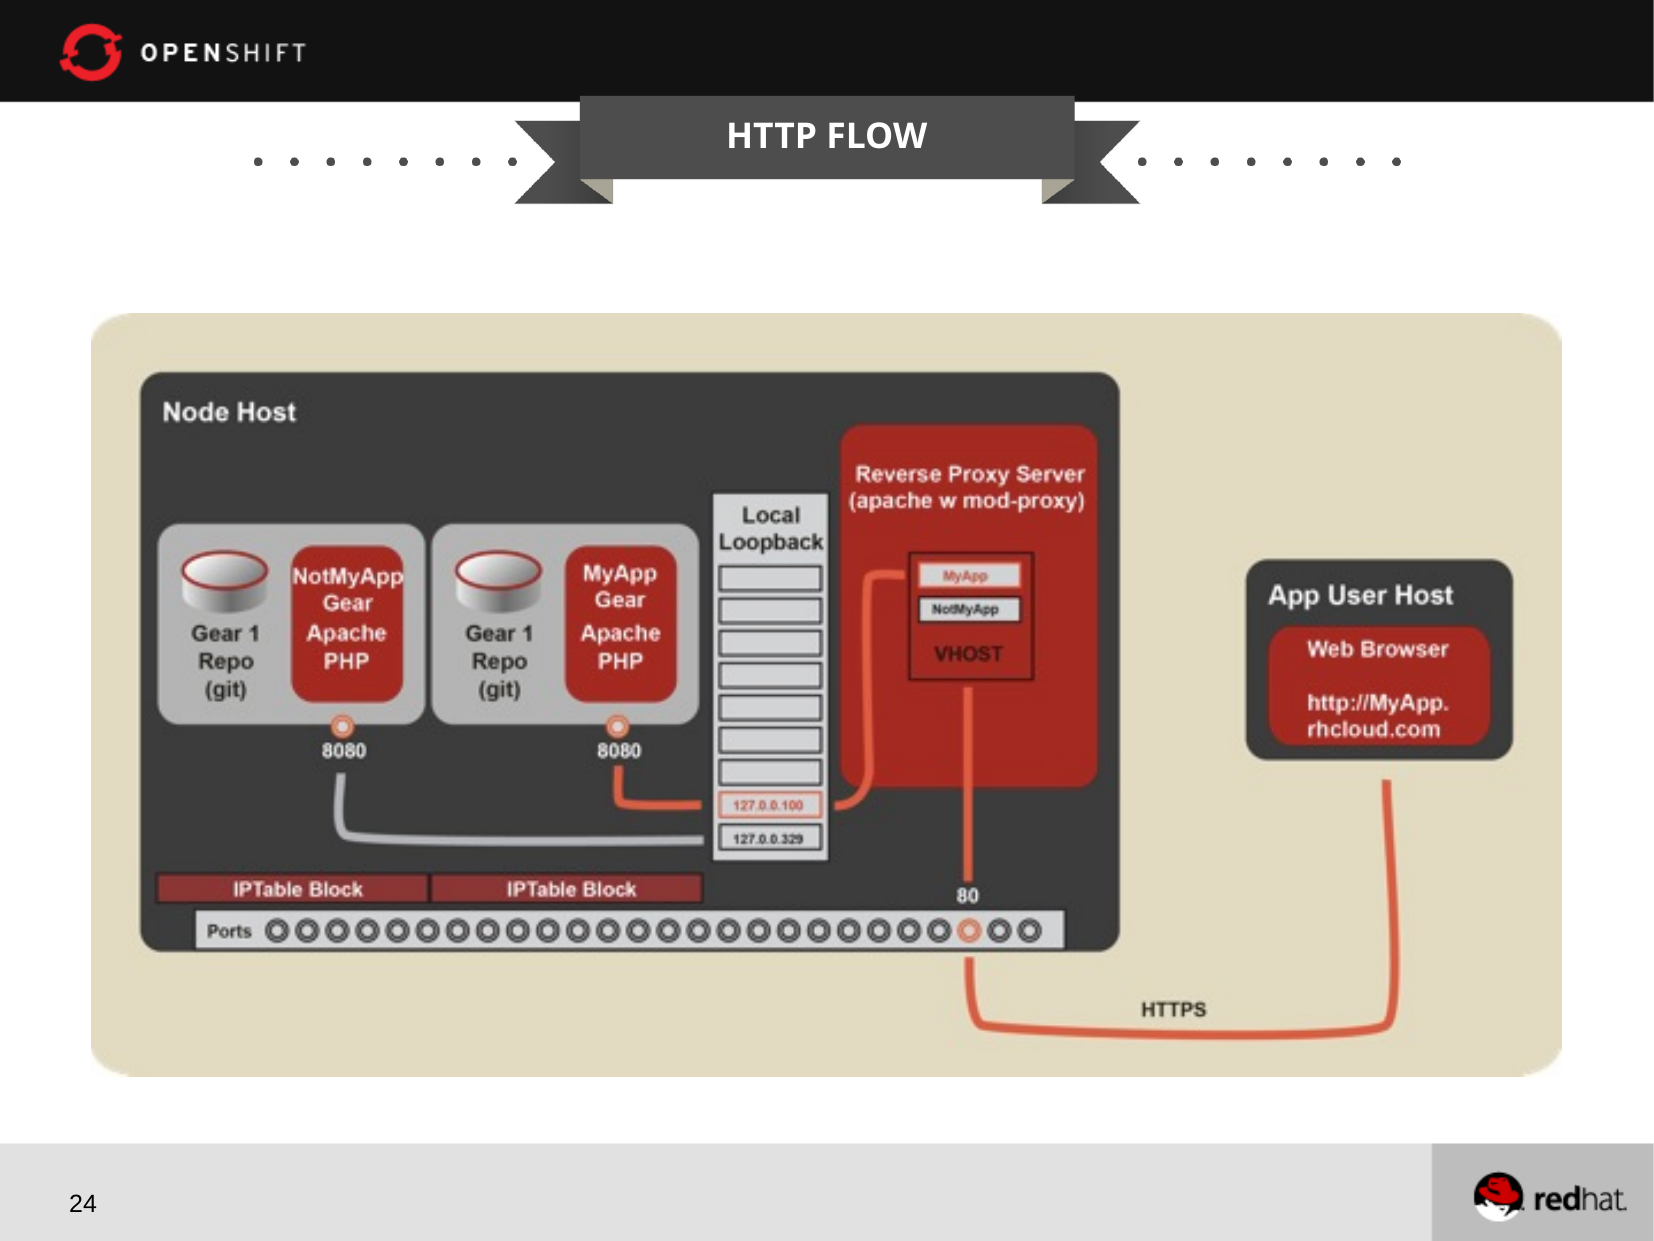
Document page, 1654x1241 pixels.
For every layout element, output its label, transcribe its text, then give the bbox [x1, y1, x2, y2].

picture [0, 0, 1654, 1241]
text_box HTTP FLOW [581, 105, 1073, 163]
